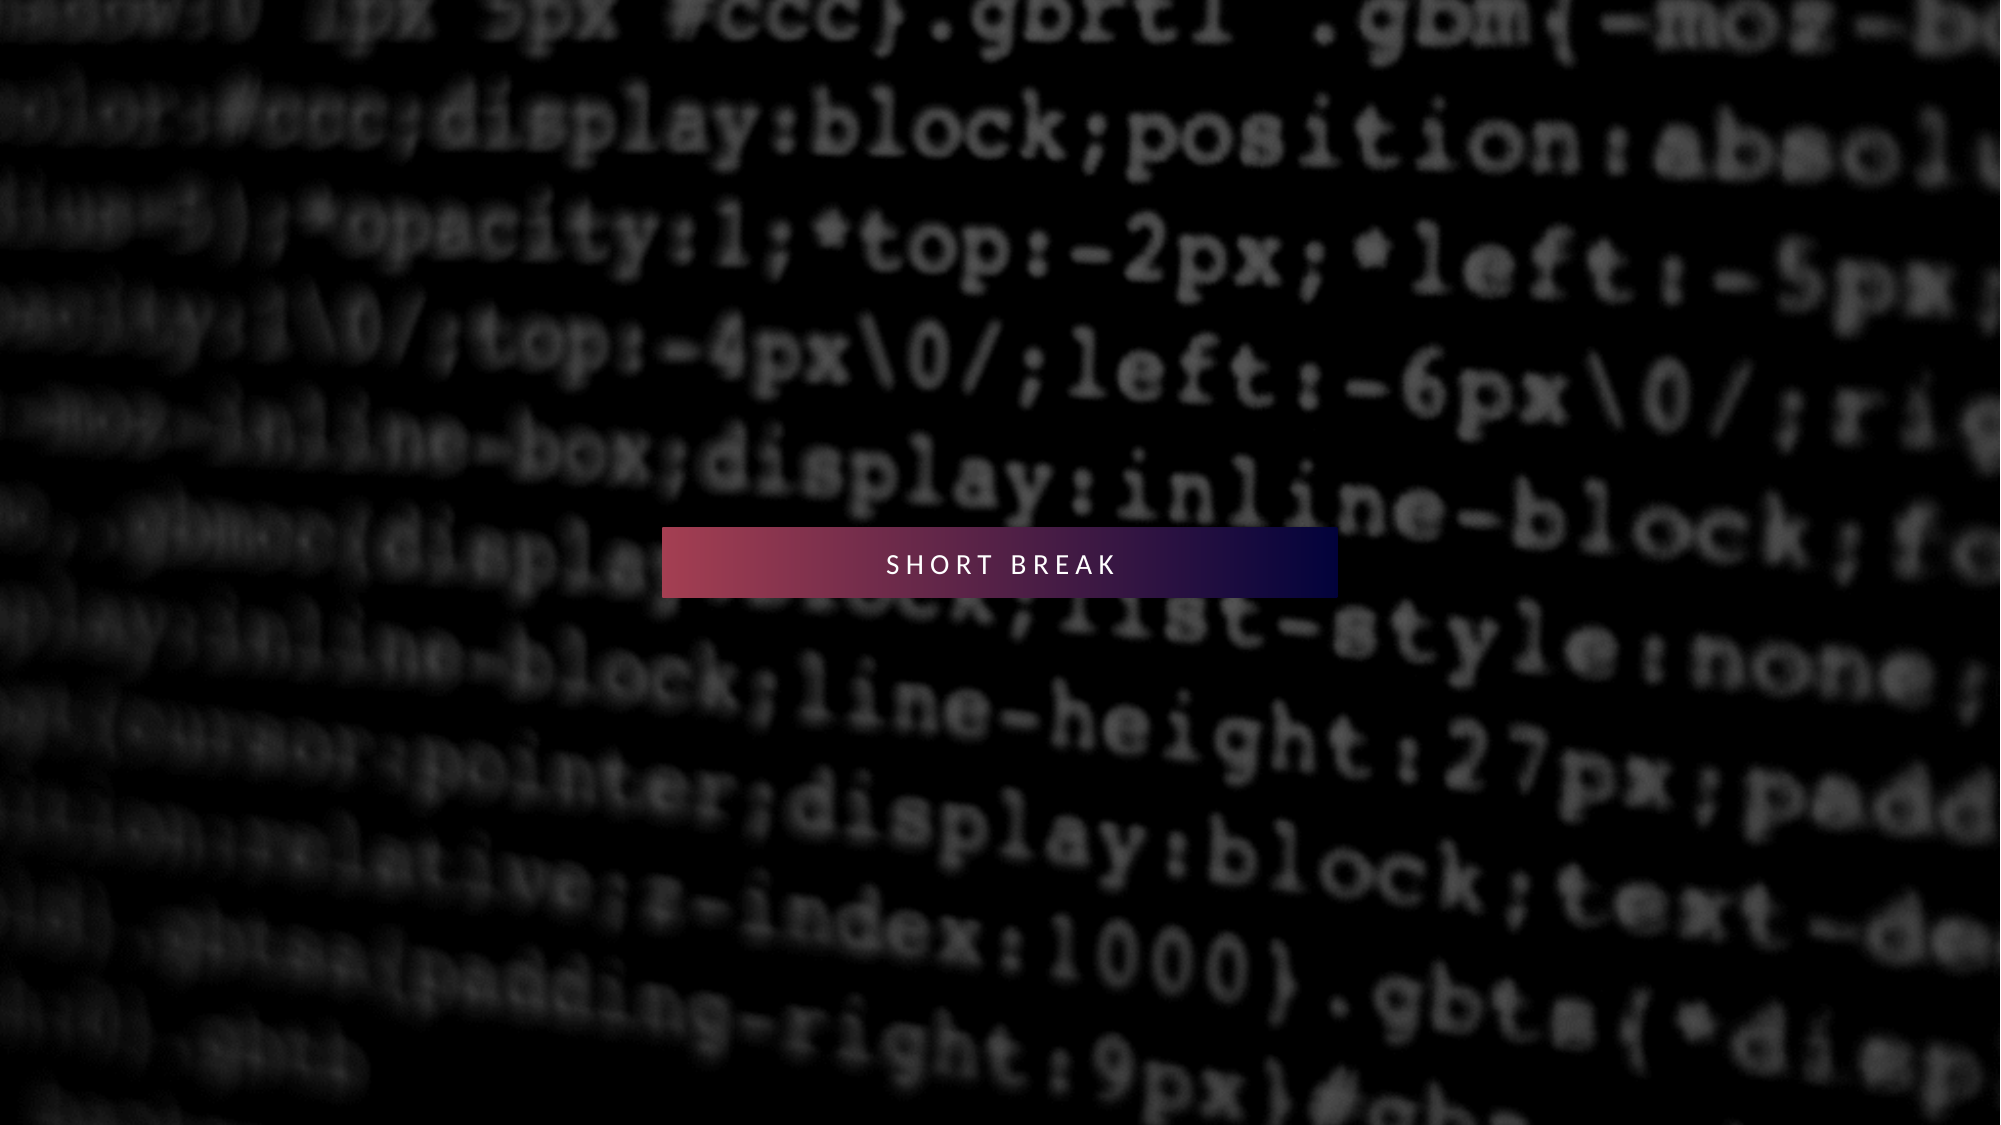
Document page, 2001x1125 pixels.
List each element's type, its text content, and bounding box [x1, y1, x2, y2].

picture [0, 0, 2000, 1125]
title Short break [662, 527, 1338, 598]
